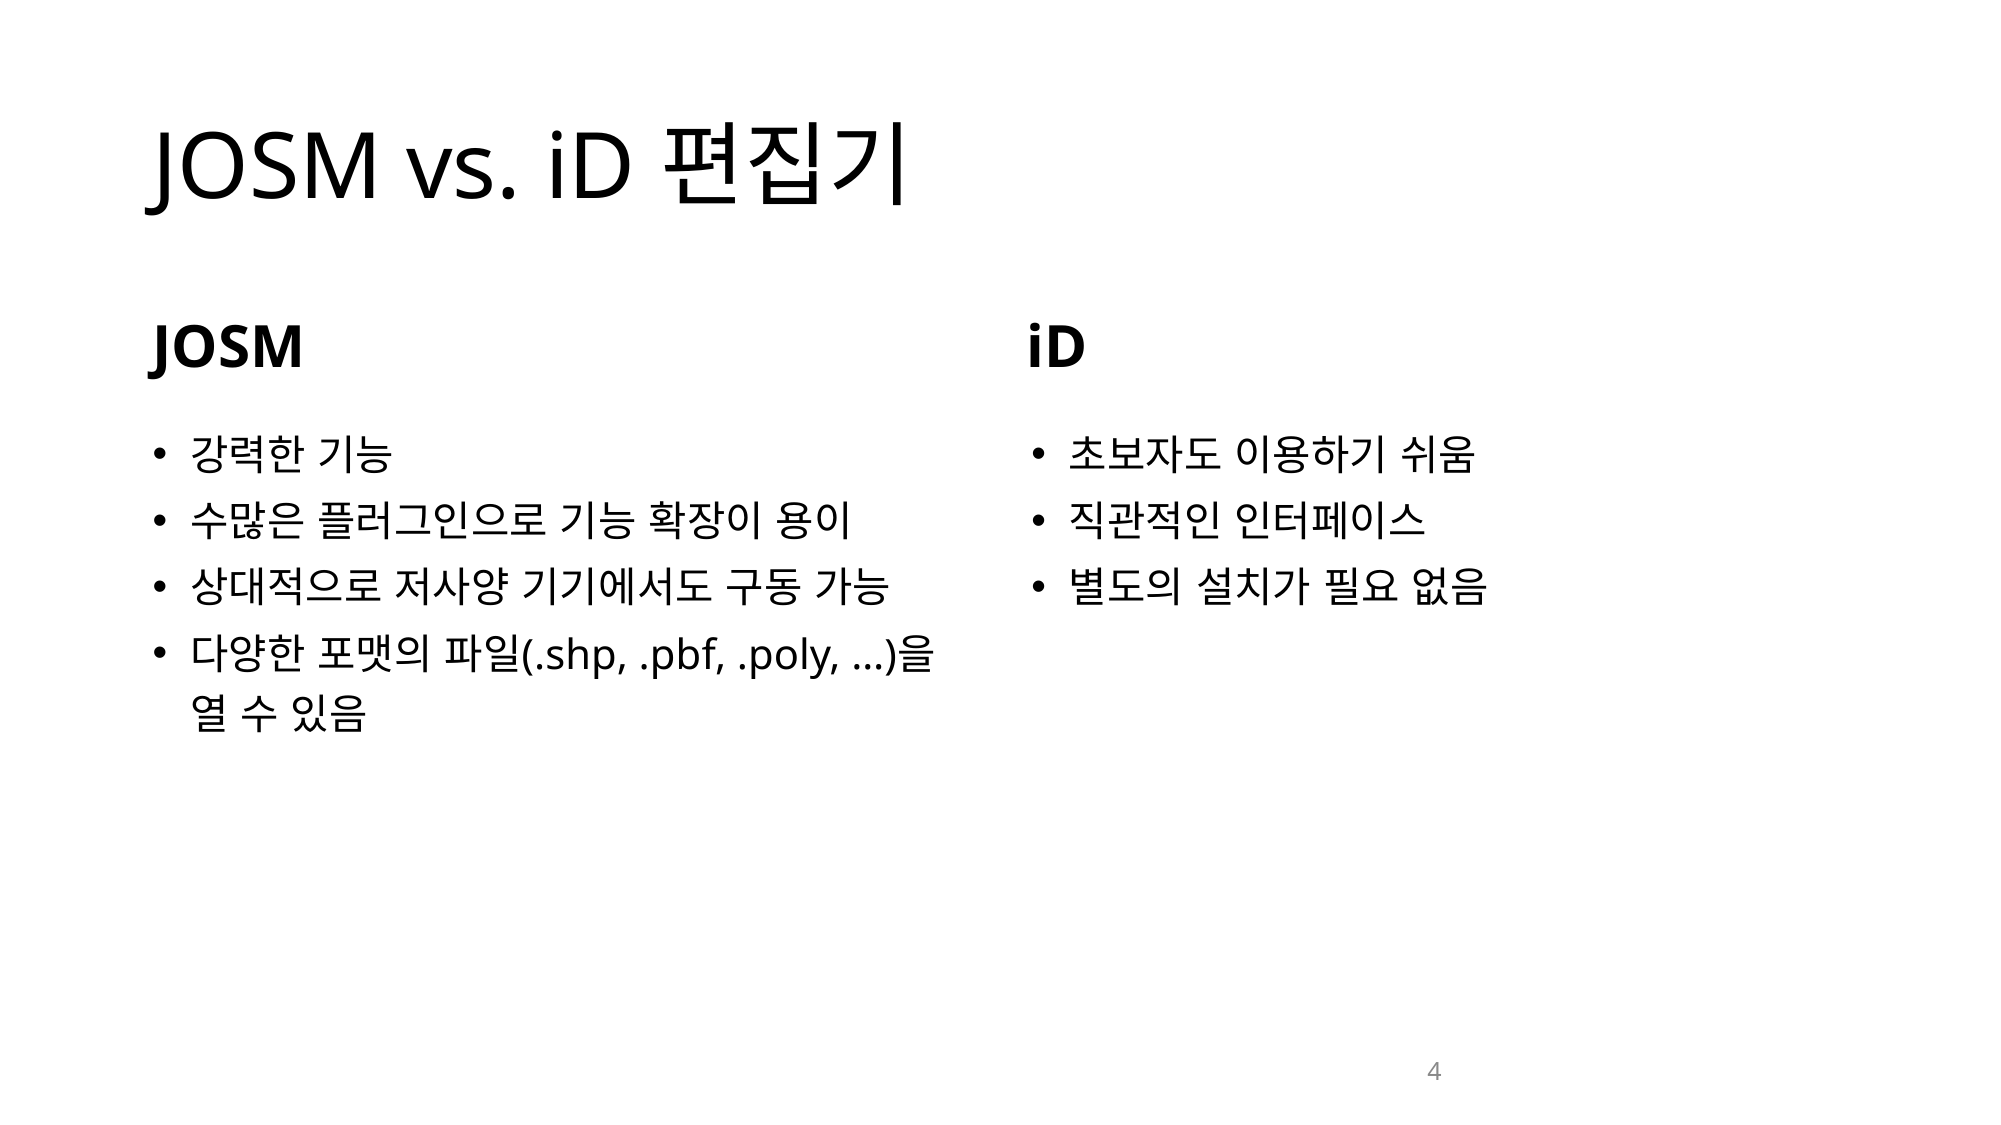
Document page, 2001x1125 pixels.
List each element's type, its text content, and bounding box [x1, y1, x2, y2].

text_box <숫자> [1412, 1042, 1863, 1103]
list 강력한 기능 수많은 플러그인으로 기능 확장이 용이 상대적으로 저사양 기기에서도 구동 가능 다양한 포맷의 파일(.shp, .pbf, .poly, …)을 열 수 있음 [137, 410, 984, 1016]
text_box 초보자도 이용하기 쉬움 직관적인 인터페이스 별도의 설치가 필요 없음 [1016, 410, 1863, 1016]
title JOSM vs. iD 편집기 [137, 59, 1863, 278]
list iD [1011, 252, 1863, 388]
list JOSM [137, 252, 984, 388]
